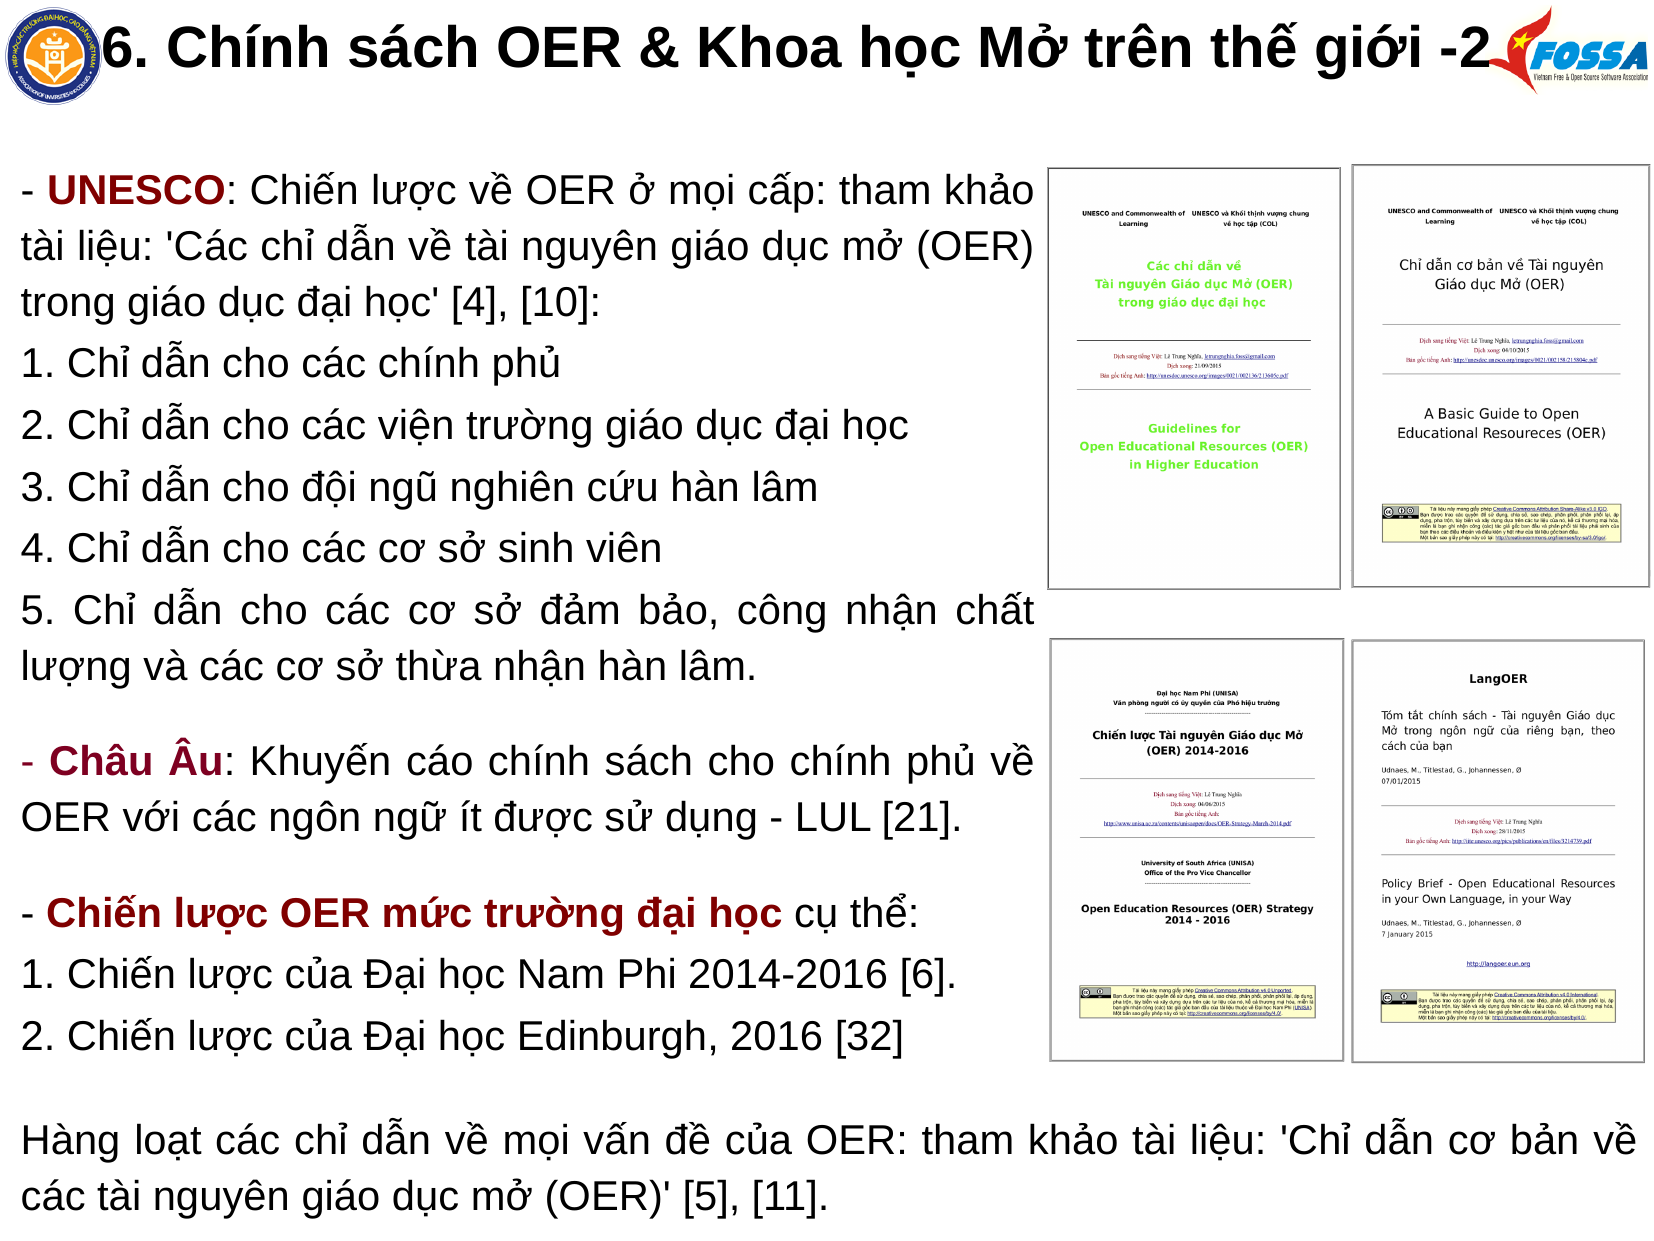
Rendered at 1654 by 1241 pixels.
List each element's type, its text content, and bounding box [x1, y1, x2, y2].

text_box Hàng loạt các chỉ dẫn về mọi vấn đề của OER: tham khảo tài liệu: 'Chỉ dẫn cơ bản về các tài nguyên giáo dục mở (OER)' [5], [11]. [5, 1100, 1654, 1227]
picture [1350, 638, 1646, 1064]
picture [1350, 162, 1651, 589]
picture [1485, 5, 1648, 95]
picture [1, 5, 107, 107]
picture [1048, 636, 1345, 1062]
title 6. Chính sách OER & Khoa học Mở trên thế giới -2 [53, 9, 1542, 85]
picture [1045, 165, 1342, 591]
text_box - UNESCO: Chiến lược về OER ở mọi cấp: tham khảo tài liệu: 'Các chỉ dẫn về tài nguyên giáo dục mở (OER) trong giáo dục đại học' [4], [10]: 1. Chỉ dẫn cho các chính phủ 2. Chỉ dẫn cho các viện trường giáo dục đại học 3. Chỉ dẫn cho đội ngũ nghiên cứu hàn lâm 4. Chỉ dẫn cho các cơ sở sinh viên 5. Chỉ dẫn cho các cơ sở đảm bảo, công nhận chất lượng và các cơ sở thừa nhận hàn lâm. - Châu Âu: Khuyến cáo chính sách cho chính phủ về OER với các ngôn ngữ ít được sử dụng - LUL [21]. - Chiến lược OER mức trường đại học cụ thể: 1. Chiến lược của Đại học Nam Phi 2014-2016 [6]. 2. Chiến lược của Đại học Edinburgh, 2016 [32] [5, 150, 1051, 1067]
